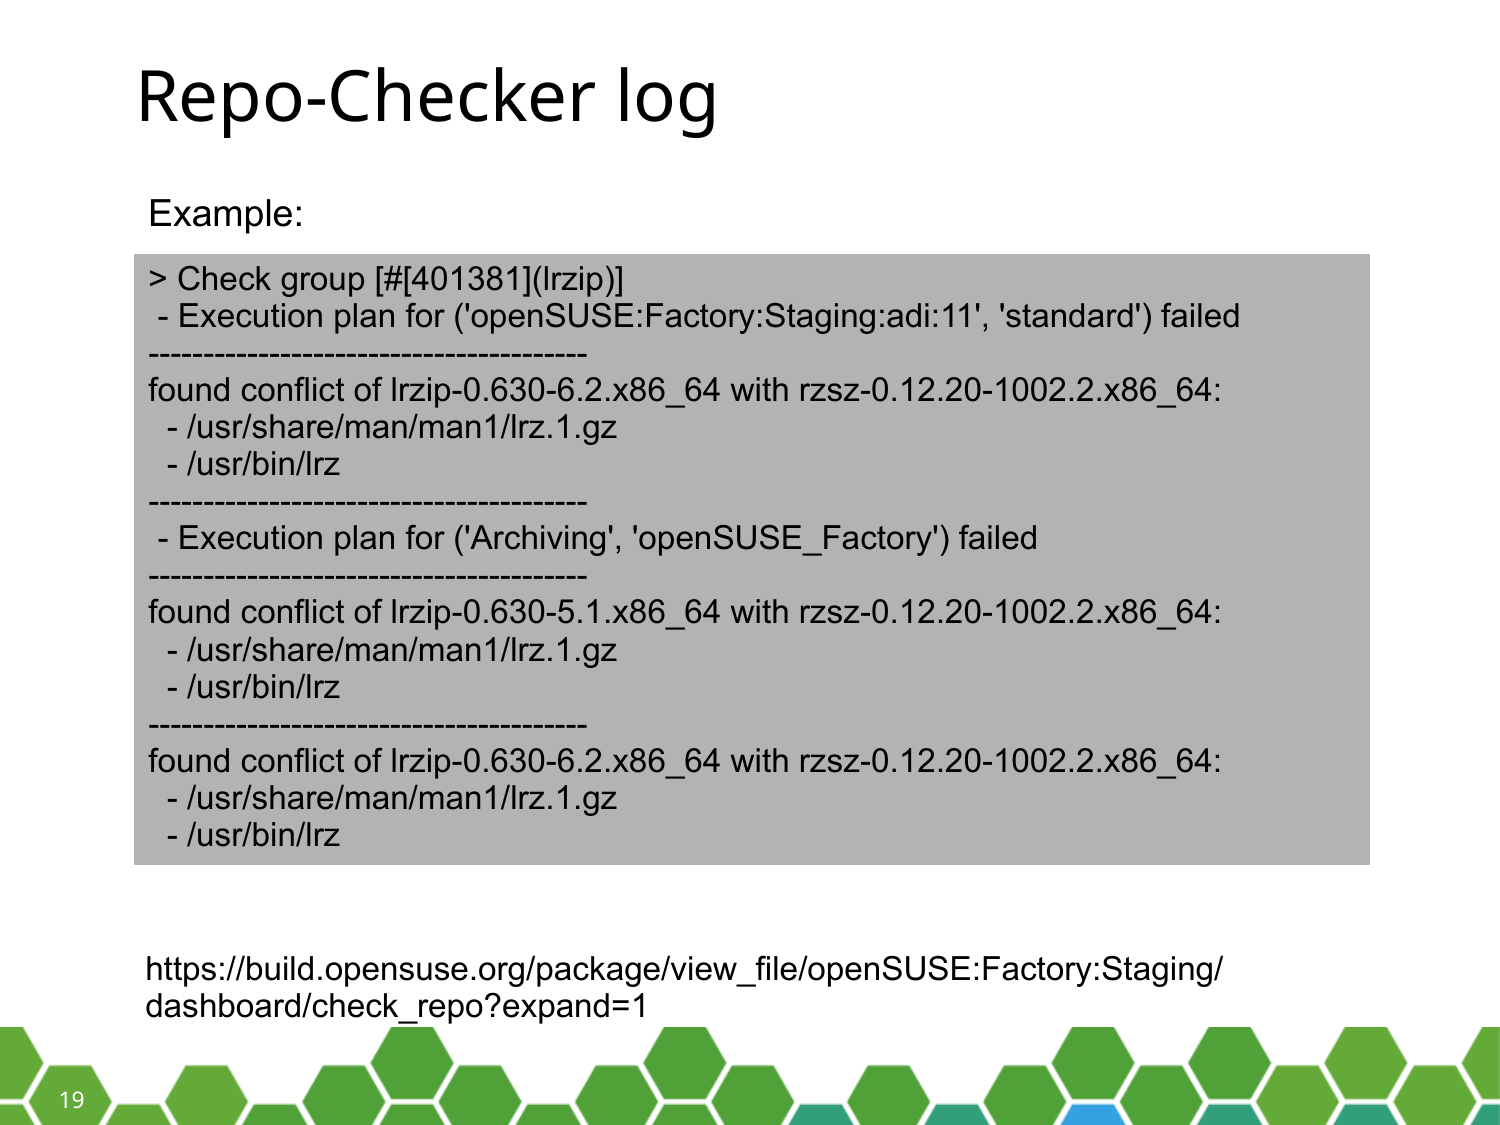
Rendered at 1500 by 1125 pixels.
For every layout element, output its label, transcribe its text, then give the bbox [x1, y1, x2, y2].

table_header > Check group [#[401381](lrzip)] - Execution plan for ('openSUSE:Factory:Staging:adi:11', 'standard') failed ---------------------------------------- found conflict of lrzip-0.630-6.2.x86_64 with rzsz-0.12.20-1002.2.x86_64: - /usr/share/man/man1/lrz.1.gz - /usr/bin/lrz ---------------------------------------- - Execution plan for ('Archiving', 'openSUSE_Factory') failed ---------------------------------------- found conflict of lrzip-0.630-5.1.x86_64 with rzsz-0.12.20-1002.2.x86_64: - /usr/share/man/man1/lrz.1.gz - /usr/bin/lrz ---------------------------------------- found conflict of lrzip-0.630-6.2.x86_64 with rzsz-0.12.20-1002.2.x86_64: - /usr/share/man/man1/lrz.1.gz - /usr/bin/lrz [134, 254, 1370, 865]
text_box https://build.opensuse.org/package/view_file/openSUSE:Factory:Staging/dashboard/check_repo?expand=1 [130, 943, 1409, 1070]
text_box Example: [133, 184, 319, 242]
picture [0, 1027, 1500, 1125]
title Repo-Checker log [135, 12, 1372, 175]
